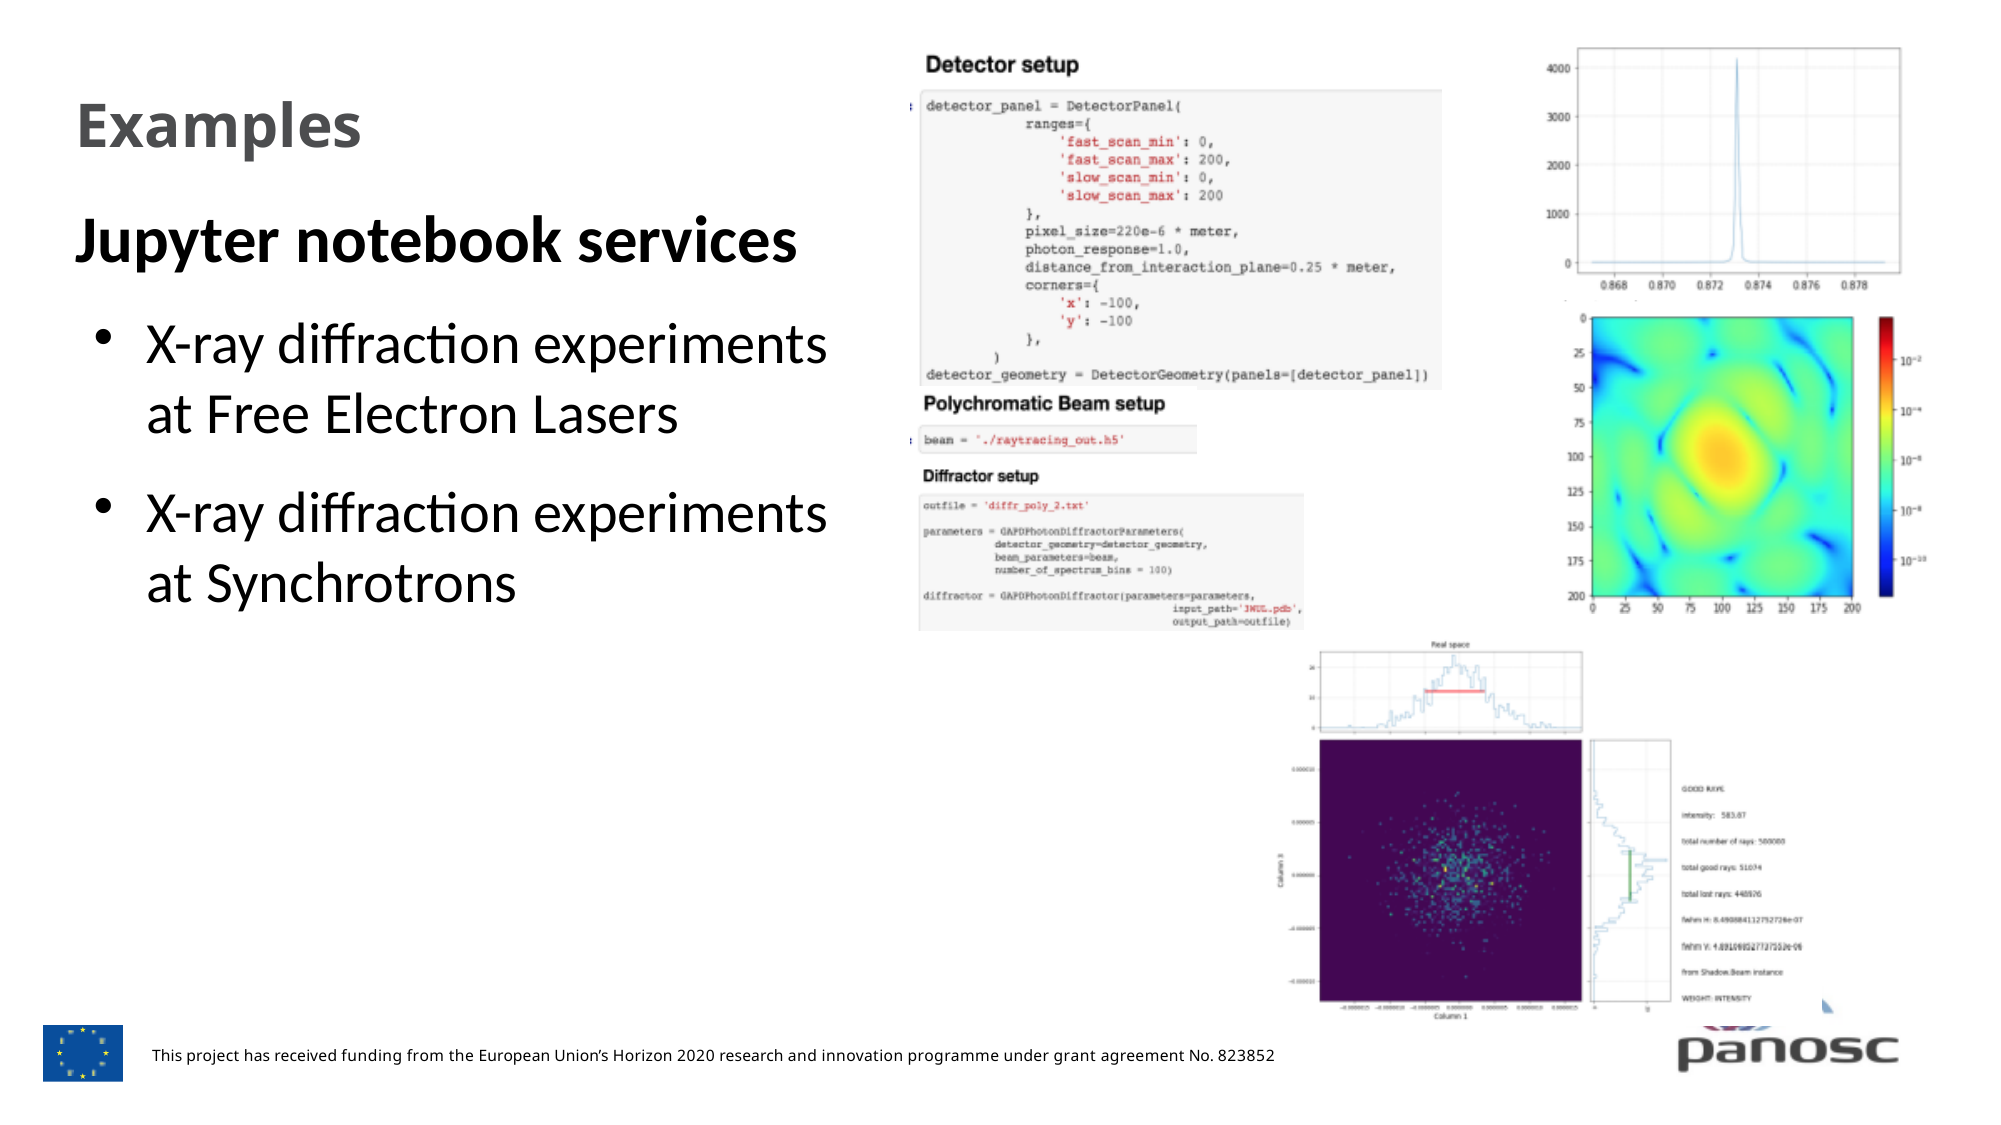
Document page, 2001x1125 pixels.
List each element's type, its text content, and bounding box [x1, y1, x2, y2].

text_box Examples [75, 86, 910, 160]
picture [1527, 41, 1936, 299]
picture [910, 41, 1442, 461]
picture [1, 463, 1999, 1125]
text_box Examples [254, 121, 266, 140]
text_box Jupyter notebook services X-ray diffraction experiments at Free Electron Lasers X-ray diffraction experiments at Synchrotrons [75, 195, 887, 990]
picture [1550, 300, 1940, 614]
